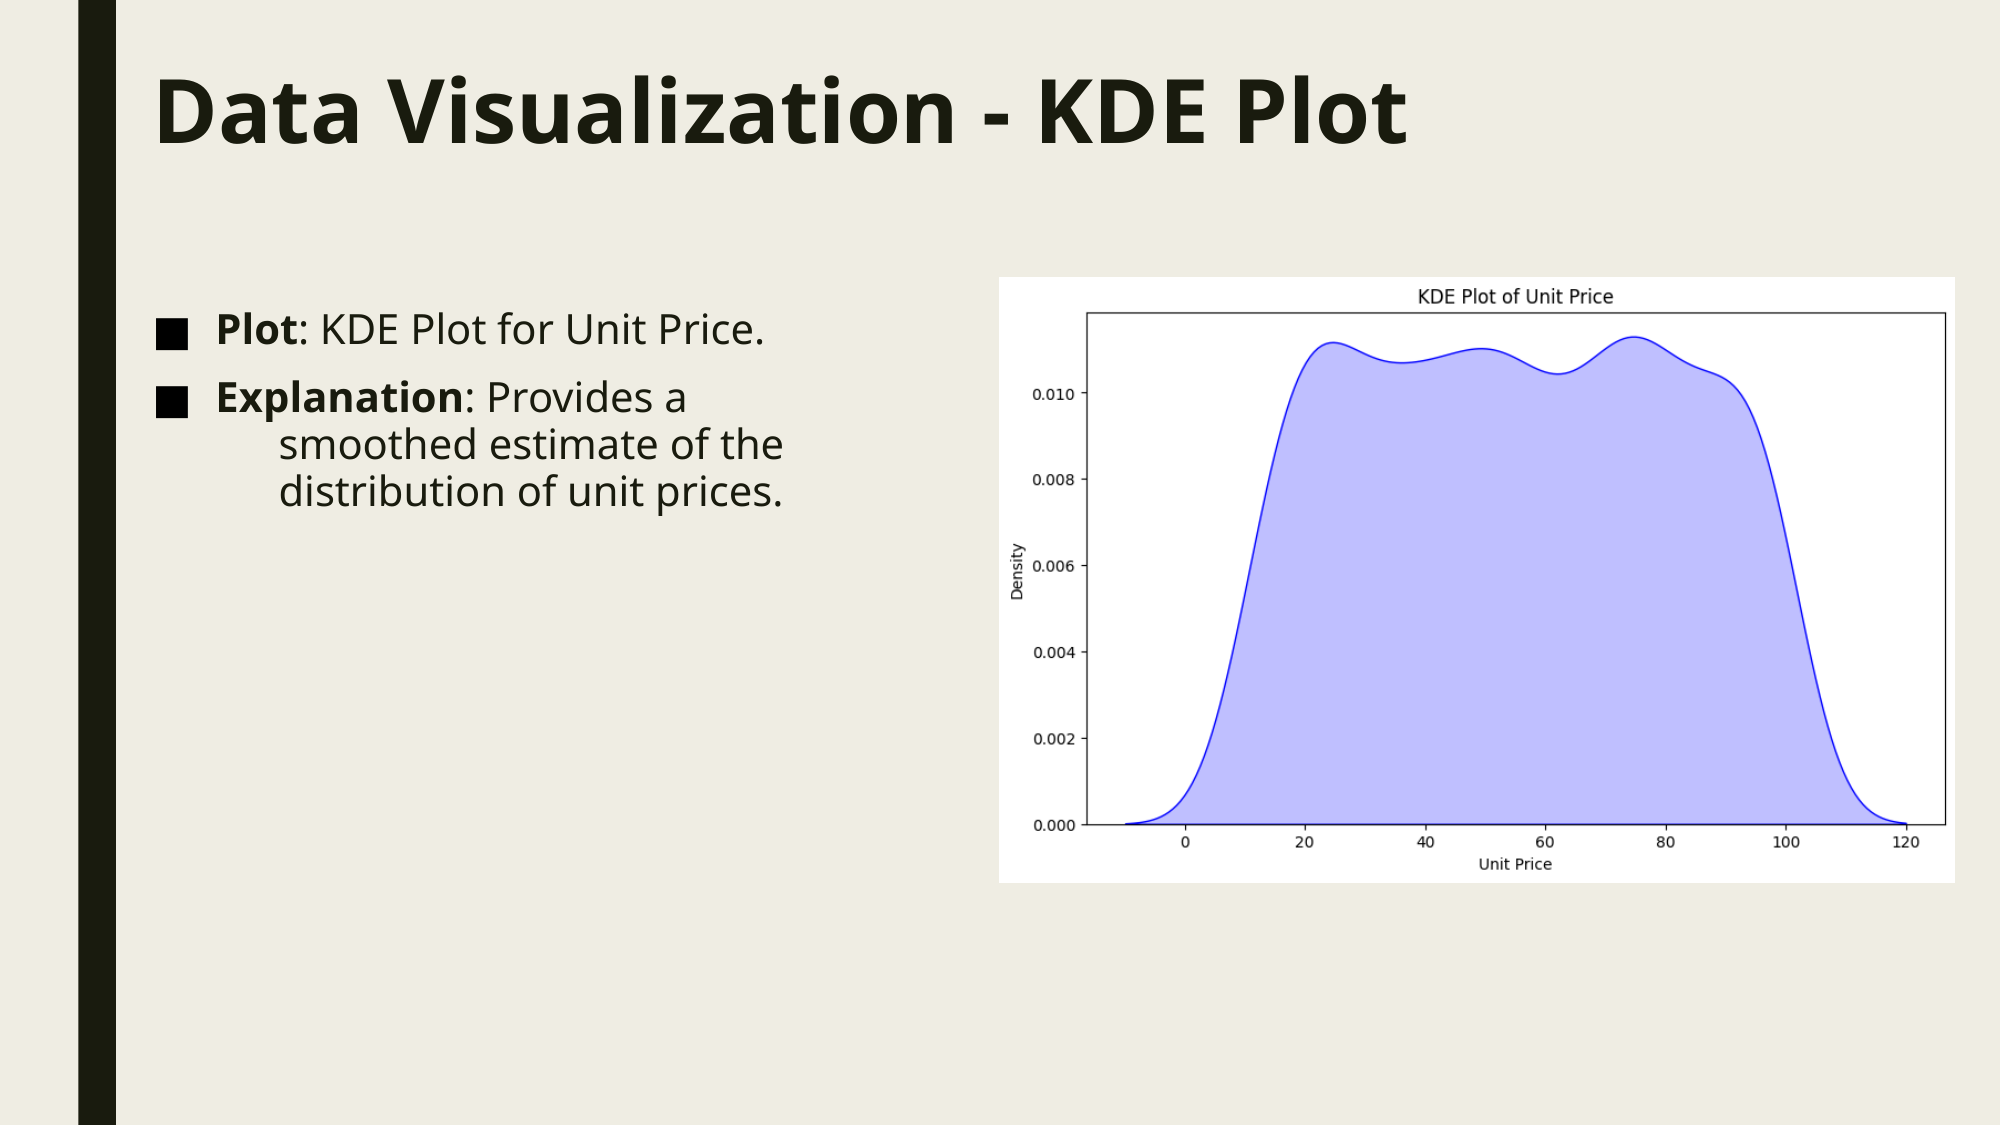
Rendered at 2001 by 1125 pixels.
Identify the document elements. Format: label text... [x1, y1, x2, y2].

title Data Visualization - KDE Plot [137, 59, 1863, 278]
list Plot: KDE Plot for Unit Price. Explanation: Provides a smoothed estimate of the distribution of unit prices. [137, 299, 893, 1014]
picture [999, 277, 1955, 883]
